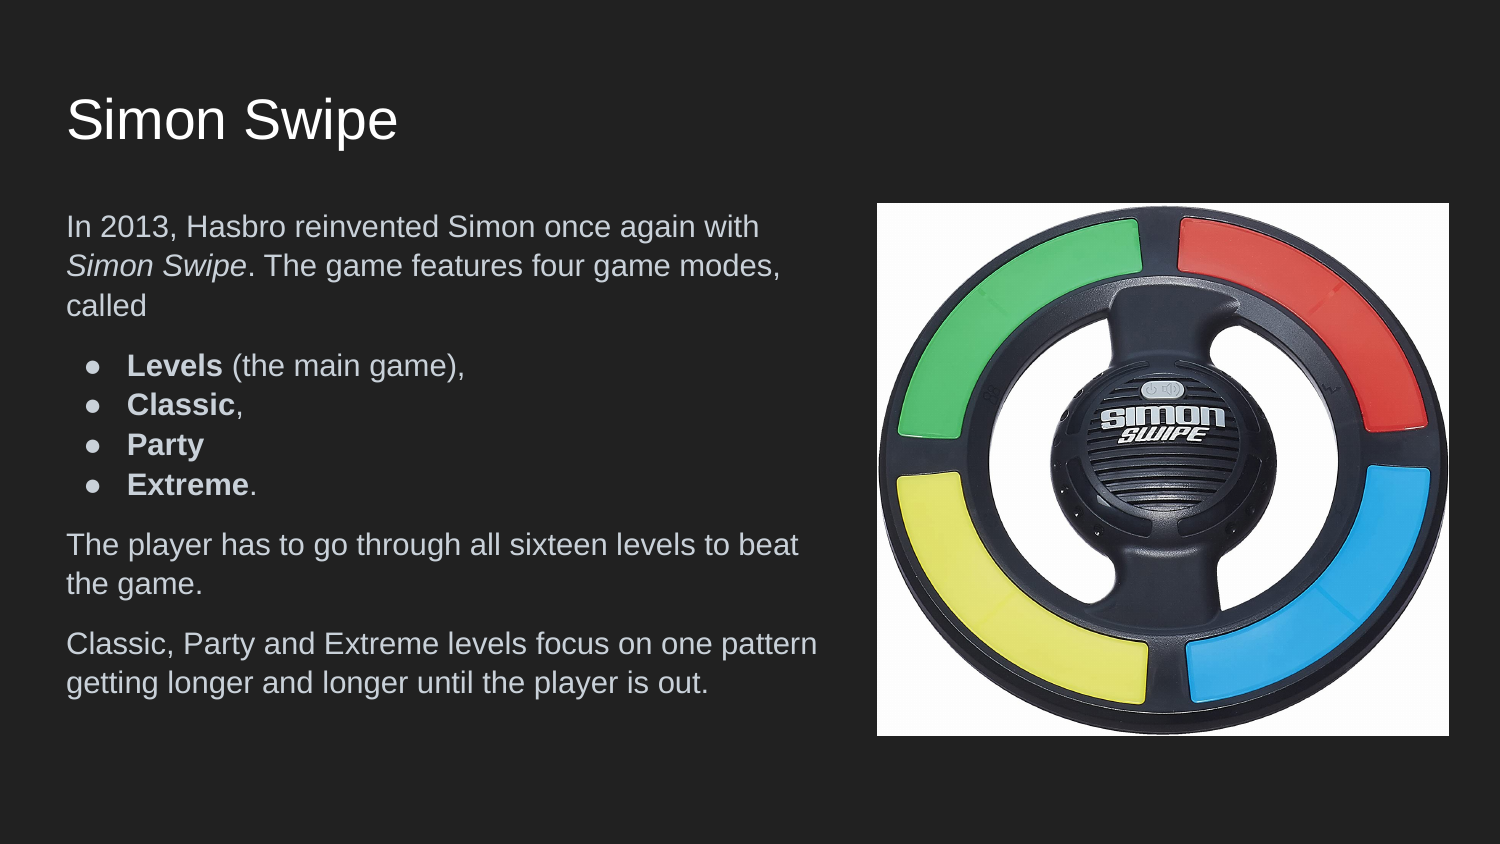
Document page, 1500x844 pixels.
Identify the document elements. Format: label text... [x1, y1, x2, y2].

picture [877, 203, 1449, 736]
list In 2013, Hasbro reinvented Simon once again with Simon Swipe. The game features four game modes, called Levels (the main game), Classic, Party Extreme. The player has to go through all sixteen levels to beat the game. Classic, Party and Extreme levels focus on one pattern getting longer and longer until the player is out. [51, 189, 844, 750]
title Simon Swipe [51, 72, 1449, 167]
